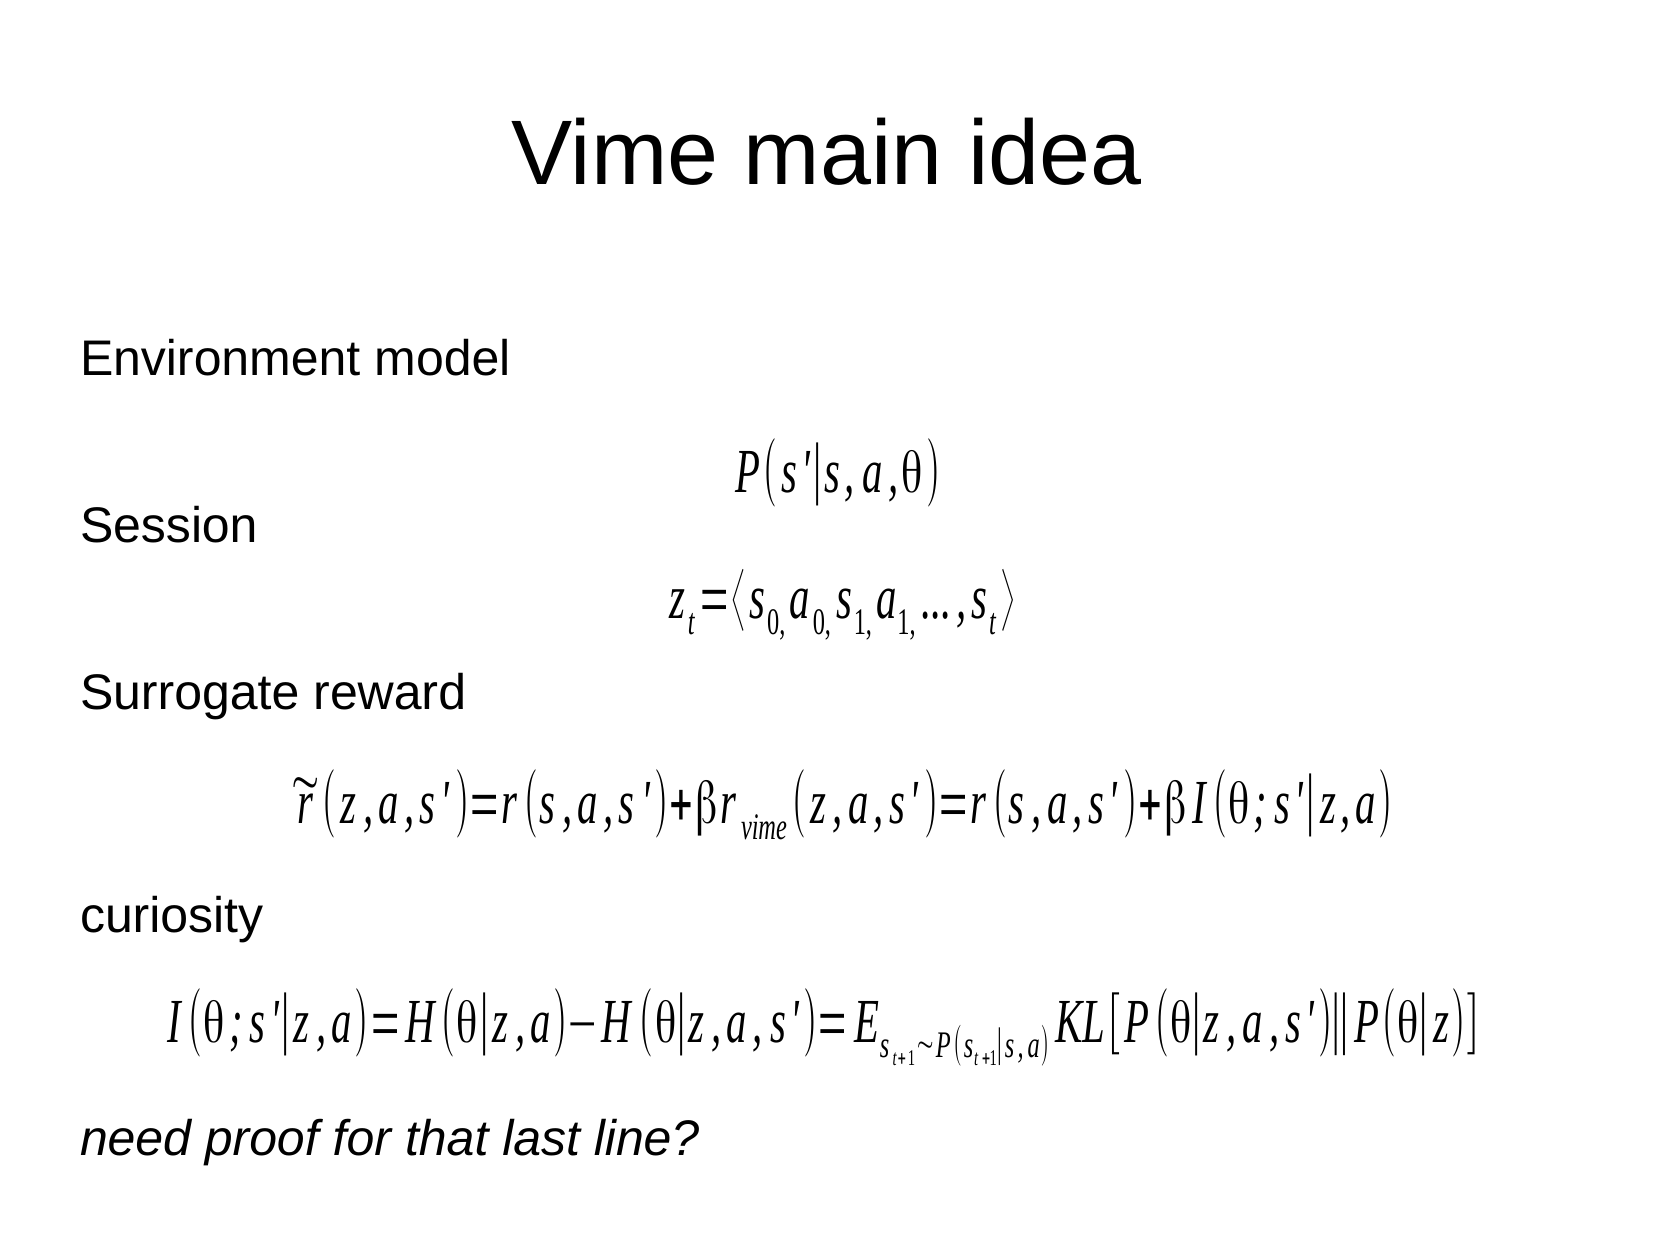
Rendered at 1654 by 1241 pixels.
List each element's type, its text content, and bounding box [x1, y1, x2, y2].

title Vime main idea [82, 49, 1571, 257]
chart [1261, 983, 1489, 1072]
chart [657, 563, 1026, 644]
text_box Environment model Session Surrogate reward curiosity need proof for that last line? [65, 322, 1261, 1192]
chart [1261, 764, 1404, 846]
